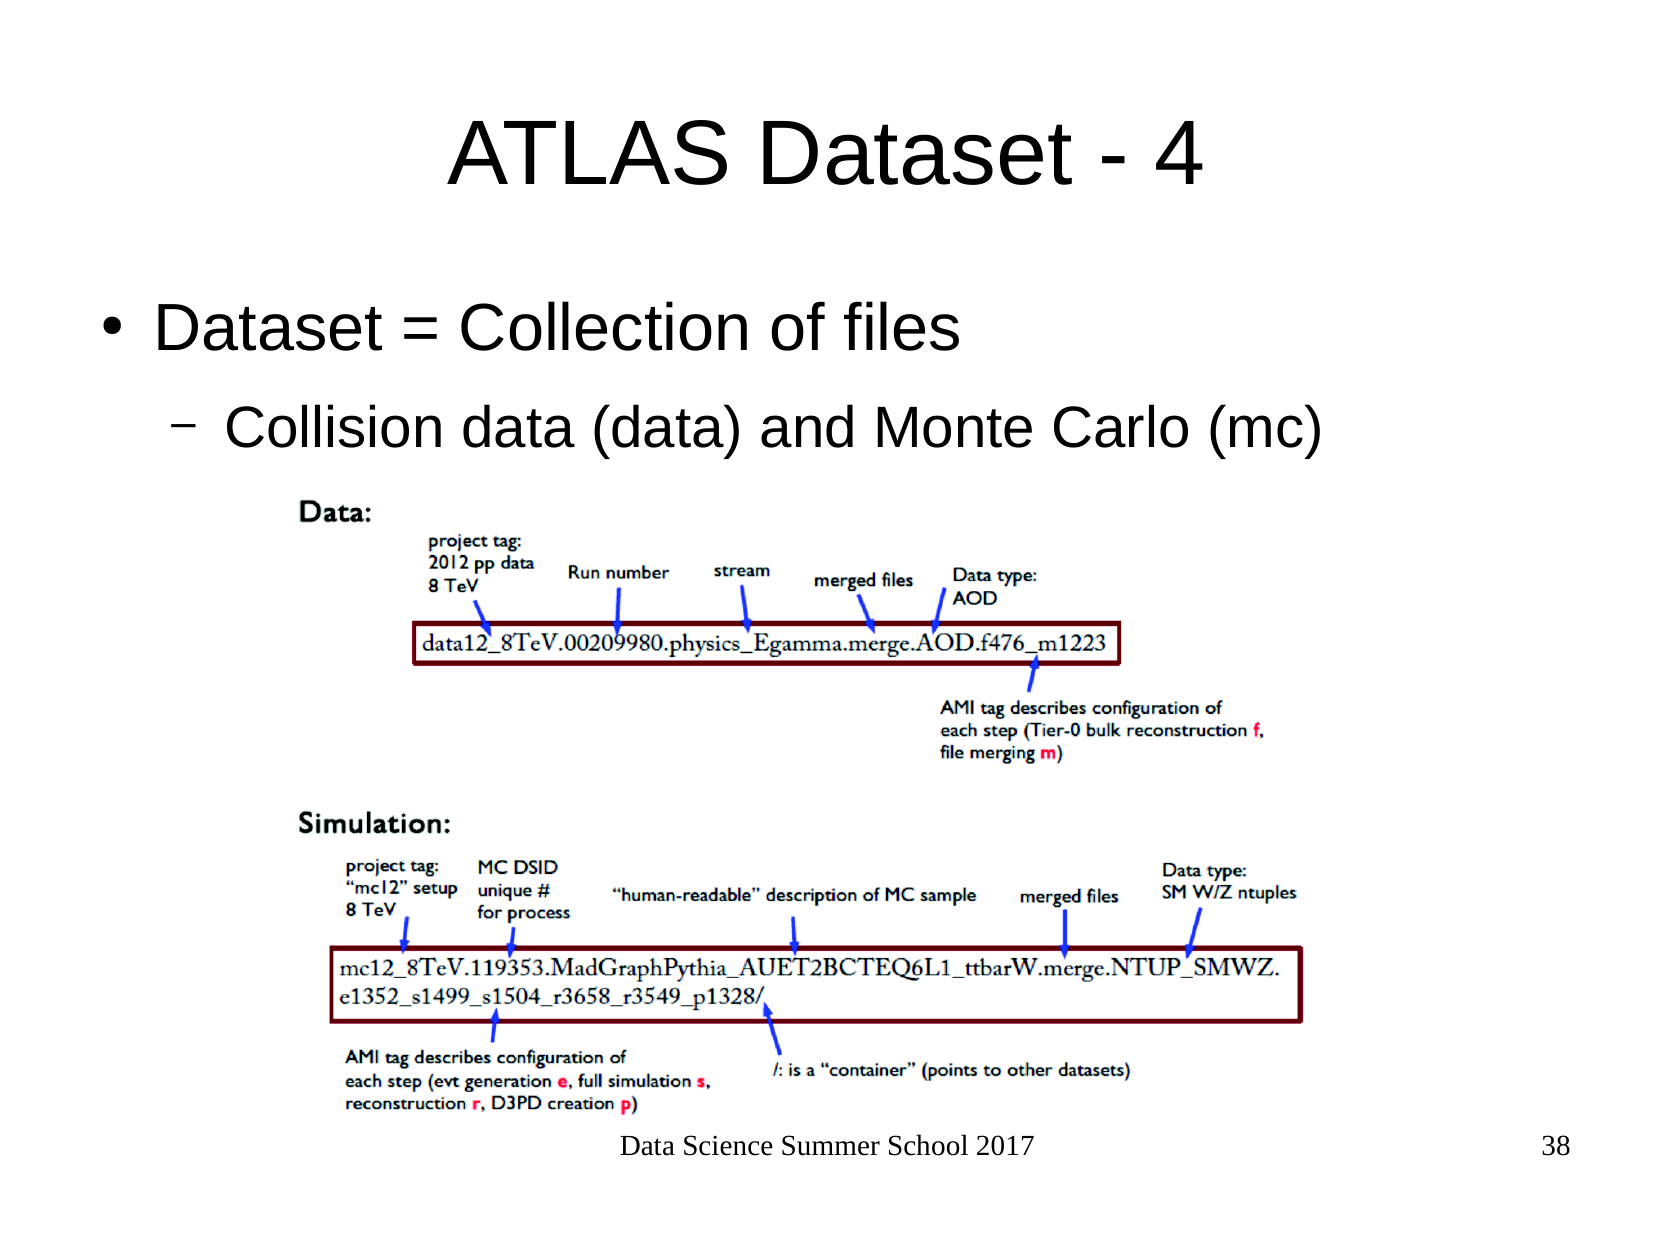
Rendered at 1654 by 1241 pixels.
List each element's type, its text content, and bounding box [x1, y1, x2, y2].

list Dataset = Collection of files Collision data (data) and Monte Carlo (mc) [82, 290, 1571, 1010]
title ATLAS Dataset - 4 [82, 49, 1571, 257]
picture [255, 489, 1351, 1120]
